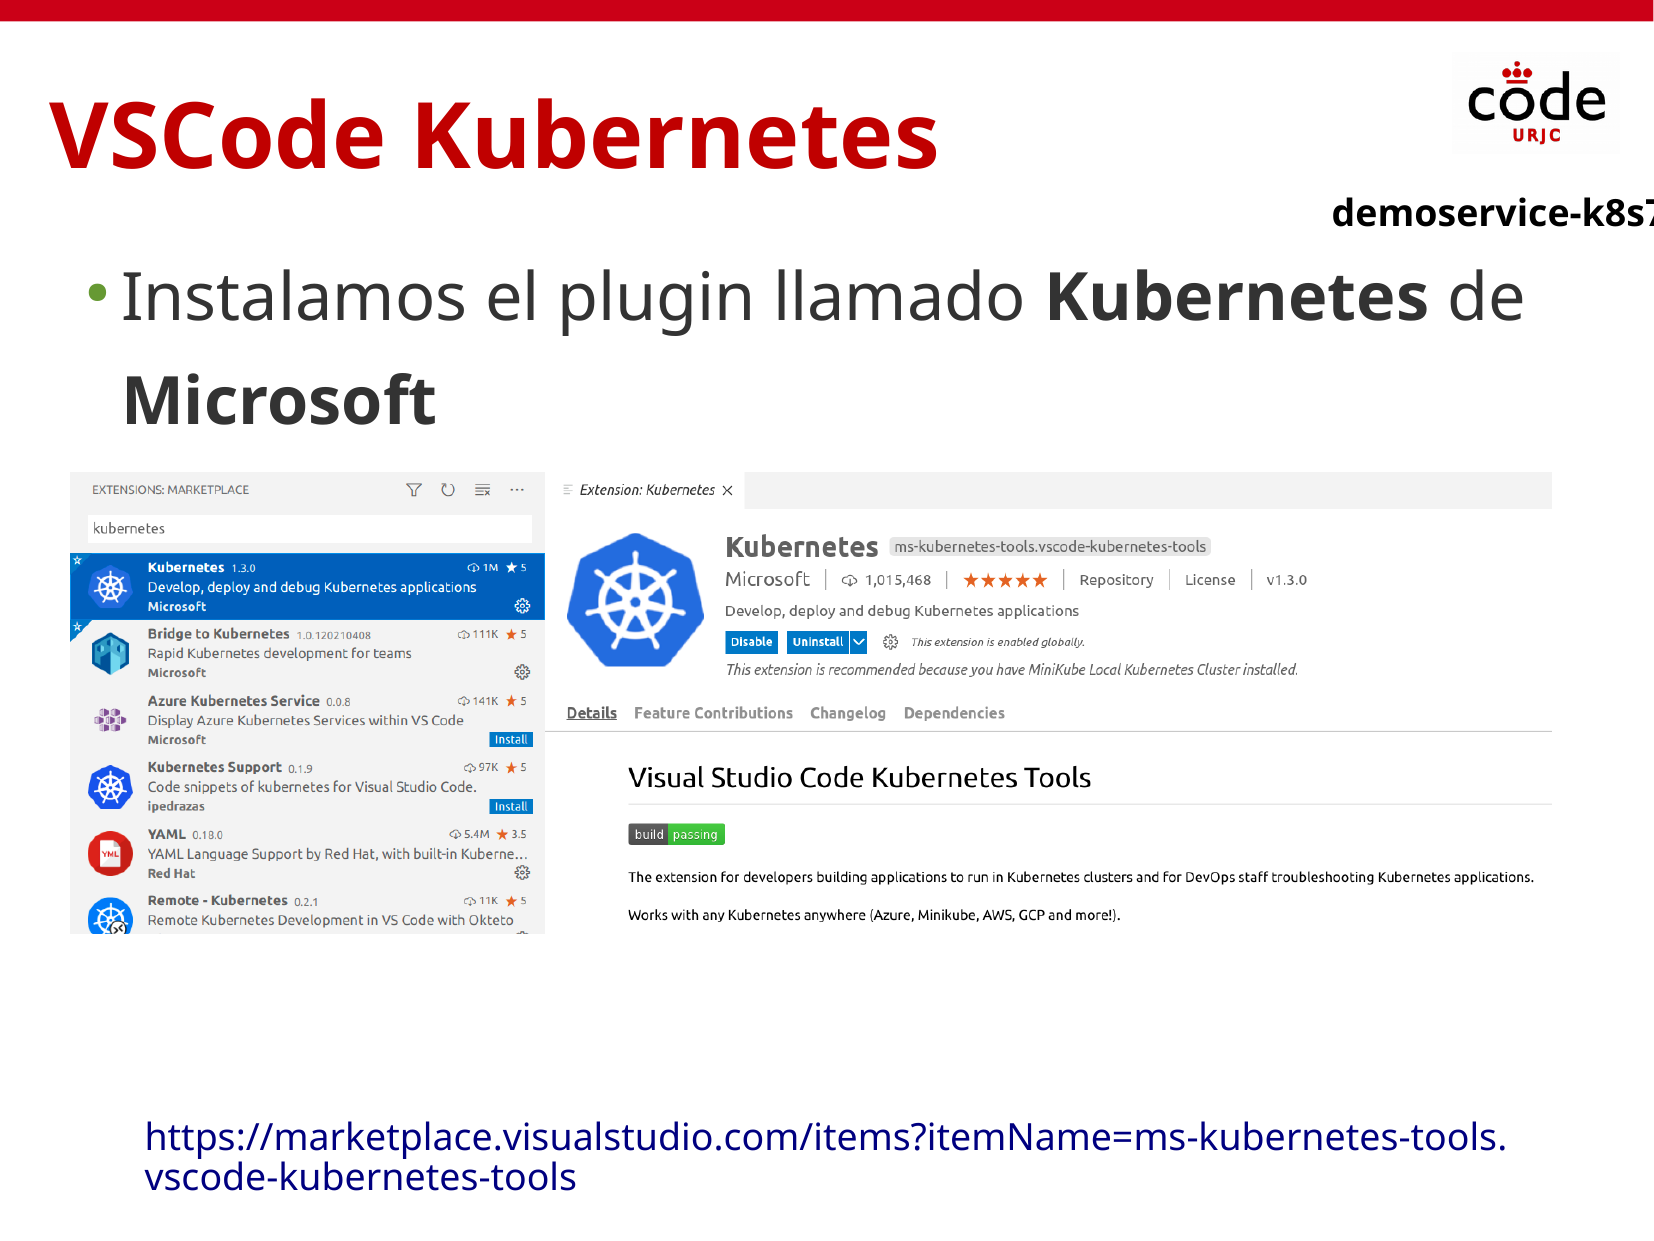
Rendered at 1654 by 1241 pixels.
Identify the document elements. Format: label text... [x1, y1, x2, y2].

list Instalamos el plugin llamado Kubernetes de Microsoft [85, 235, 1574, 1012]
text_box demoservice-k8s7 [1316, 178, 1654, 242]
picture [70, 472, 1552, 934]
title VSCode Kubernetes [34, 62, 1437, 126]
picture [1452, 52, 1620, 154]
text_box https://marketplace.visualstudio.com/items?itemName=ms-kubernetes-tools.vscode-kubernetes-tools [129, 1103, 1536, 1193]
